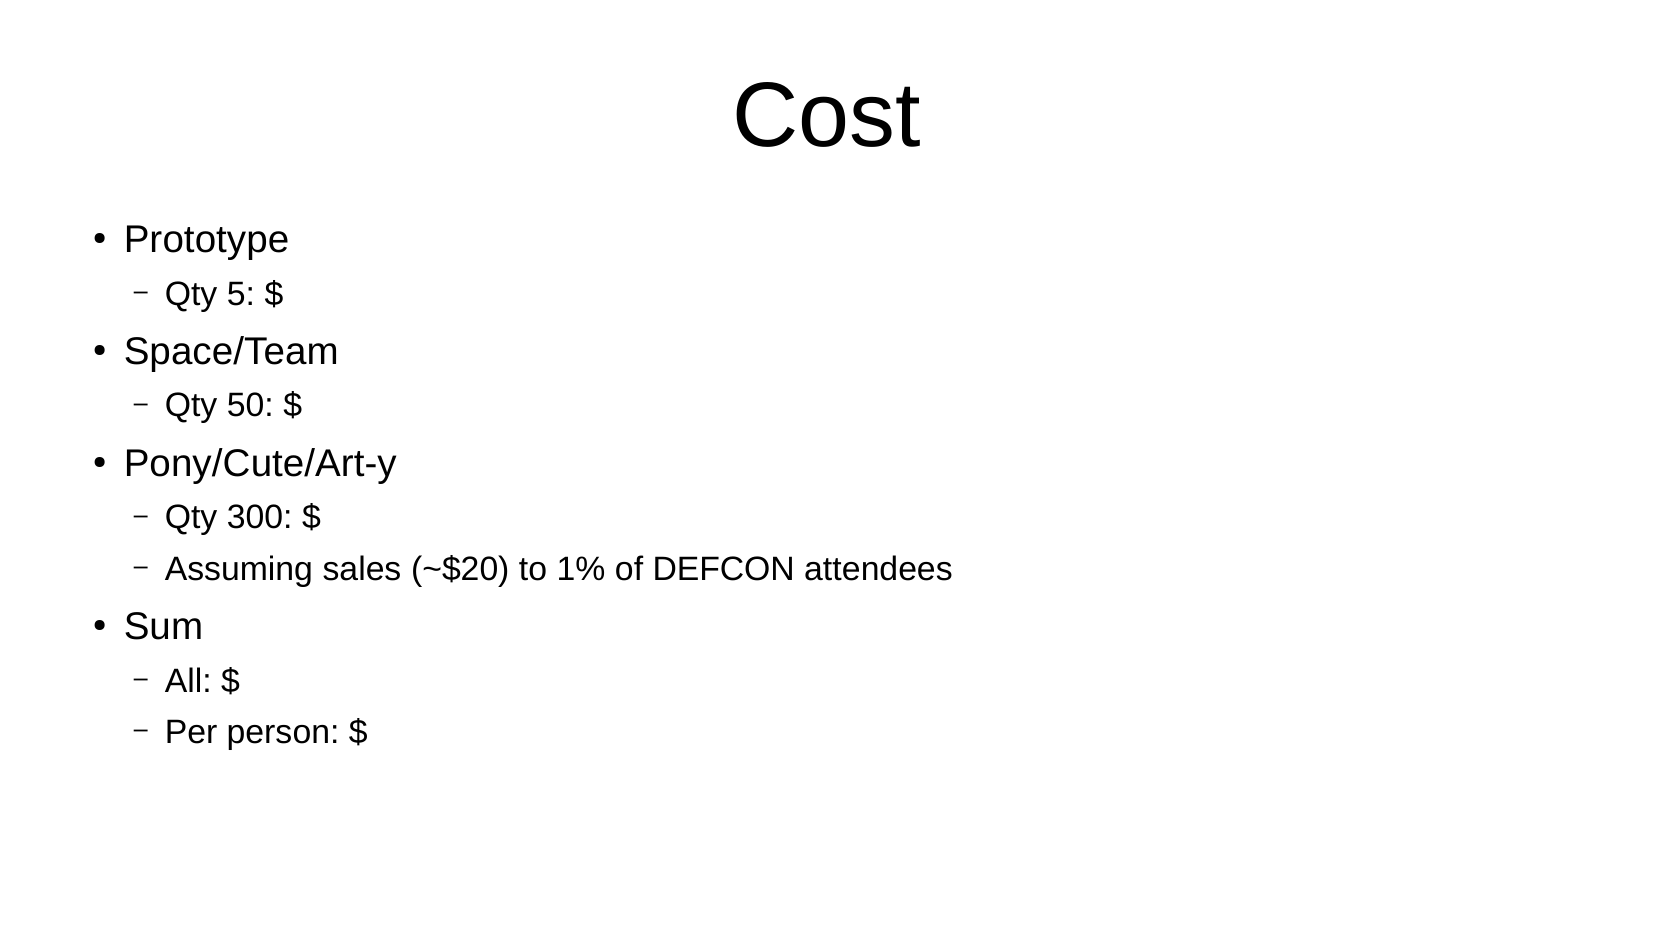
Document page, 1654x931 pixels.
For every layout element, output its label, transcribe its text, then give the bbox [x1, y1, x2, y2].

list Prototype Qty 5: $ Space/Team Qty 50: $ Pony/Cute/Art-y Qty 300: $ Assuming sales (~$20) to 1% of DEFCON attendees Sum All: $ Per person: $ [82, 217, 1571, 758]
title Cost [82, 37, 1571, 193]
